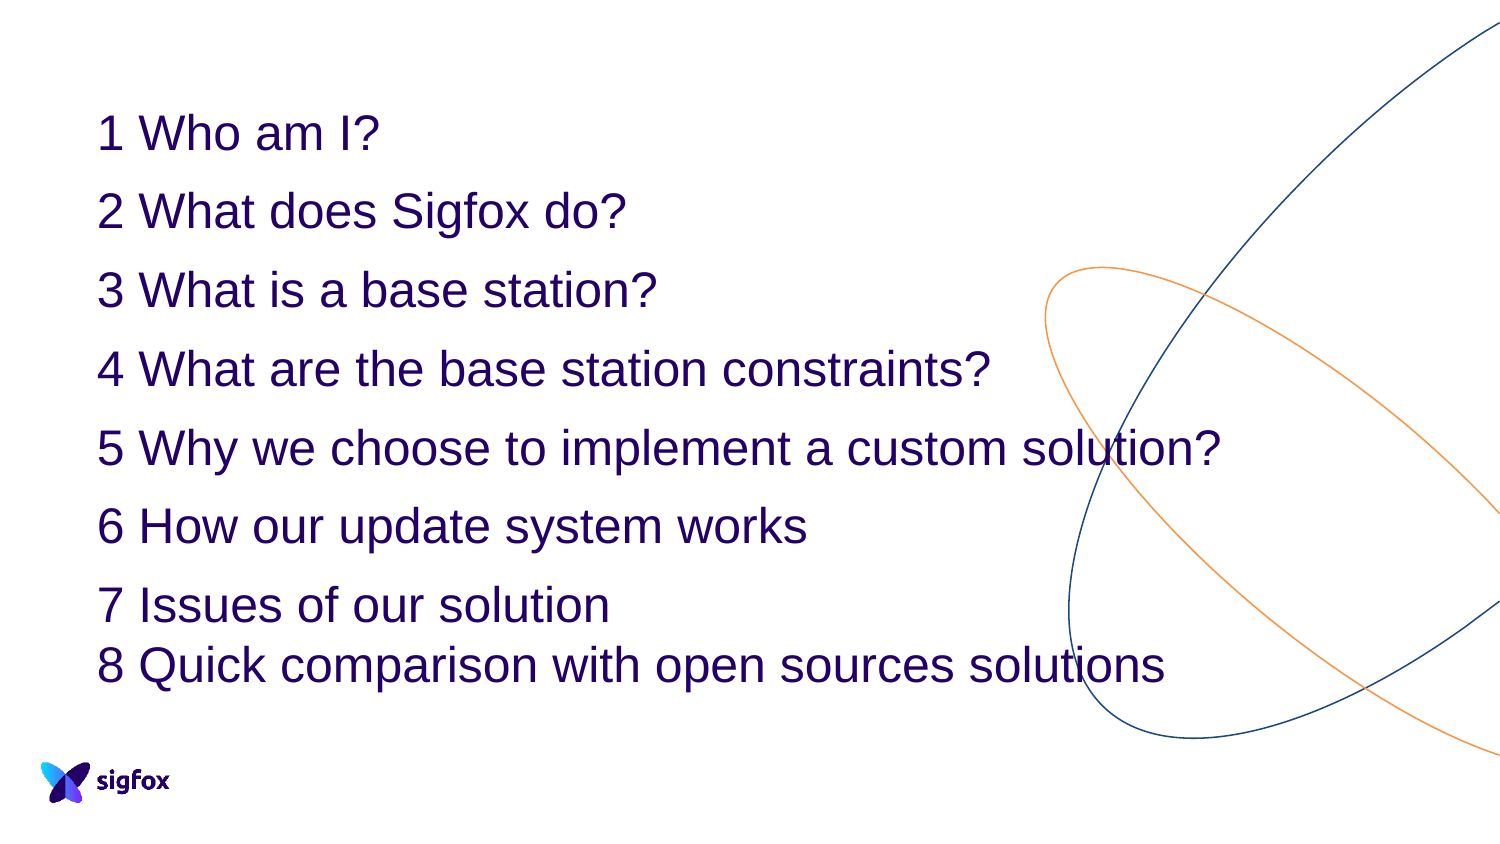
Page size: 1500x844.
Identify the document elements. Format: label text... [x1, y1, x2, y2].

text_box 1 Who am I? 2 What does Sigfox do? 3 What is a base station? 4 What are the base station constraints? 5 Why we choose to implement a custom solution? 6 How our update system works 7 Issues of our solution 8 Quick comparison with open sources solutions [96, 99, 1402, 607]
picture [36, 760, 175, 804]
